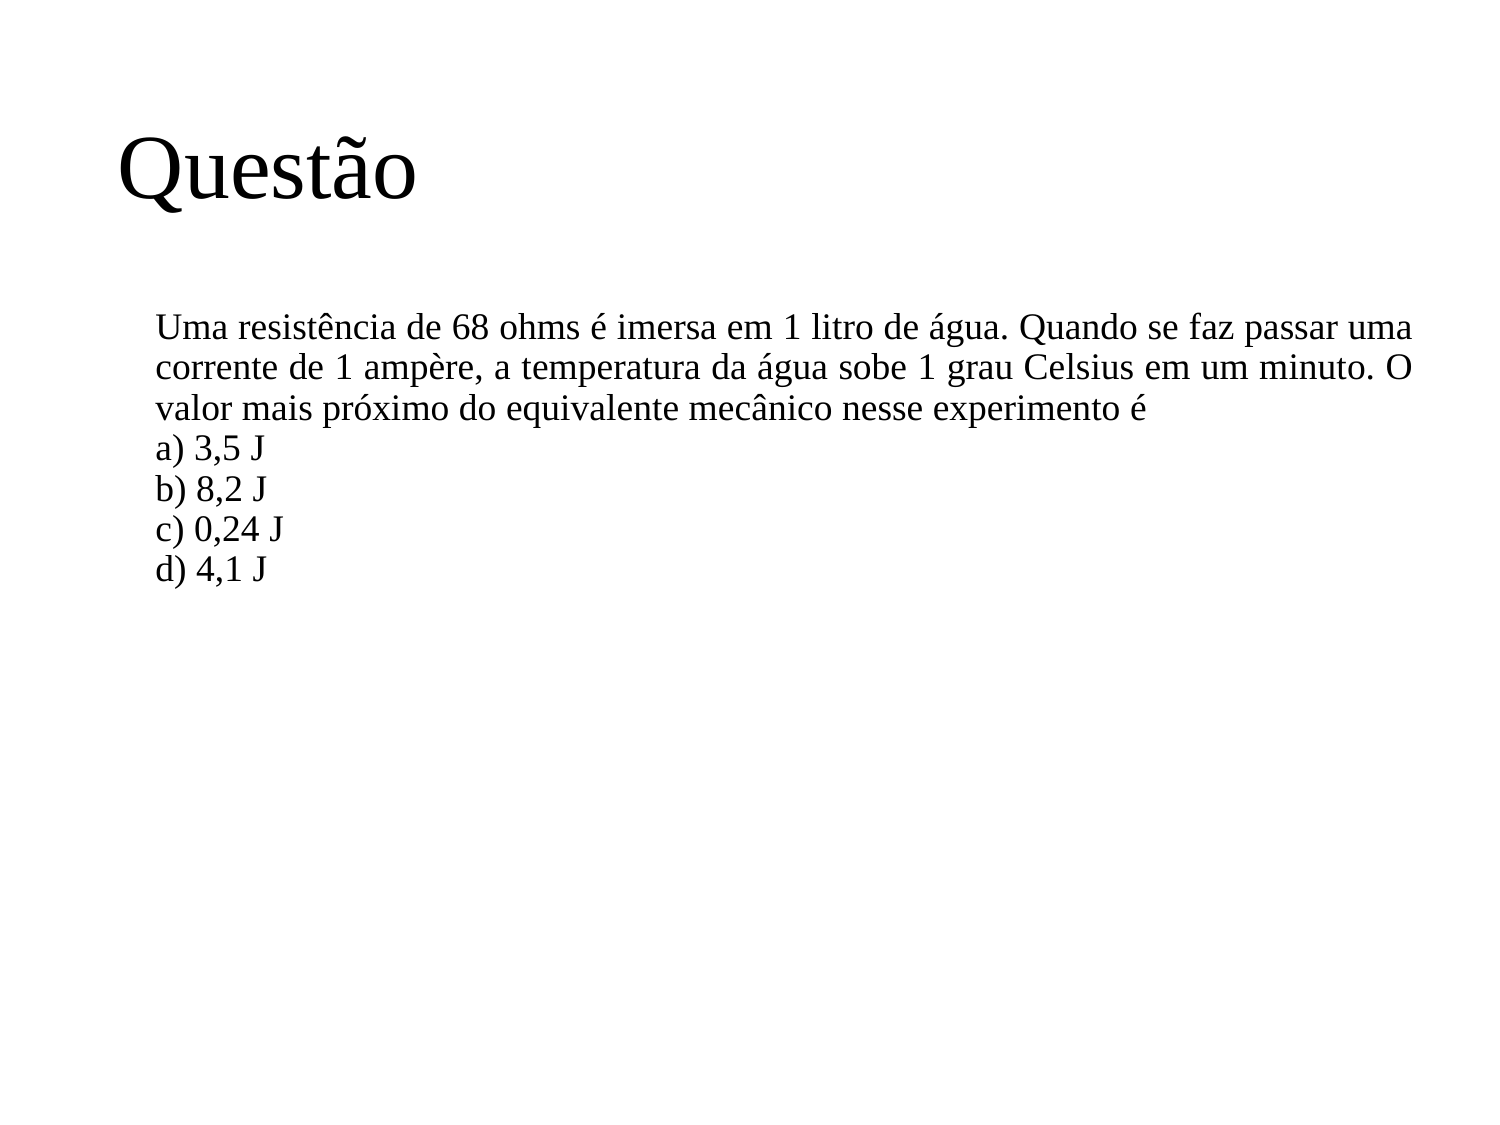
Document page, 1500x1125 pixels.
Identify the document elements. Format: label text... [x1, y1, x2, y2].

text_box Uma resistência de 68 ohms é imersa em 1 litro de água. Quando se faz passar uma corrente de 1 ampère, a temperatura da água sobe 1 grau Celsius em um minuto. O valor mais próximo do equivalente mecânico nesse experimento é a) 3,5 J b) 8,2 J c) 0,24 J d) 4,1 J [103, 299, 1430, 1014]
text_box Questão [103, 59, 1397, 278]
